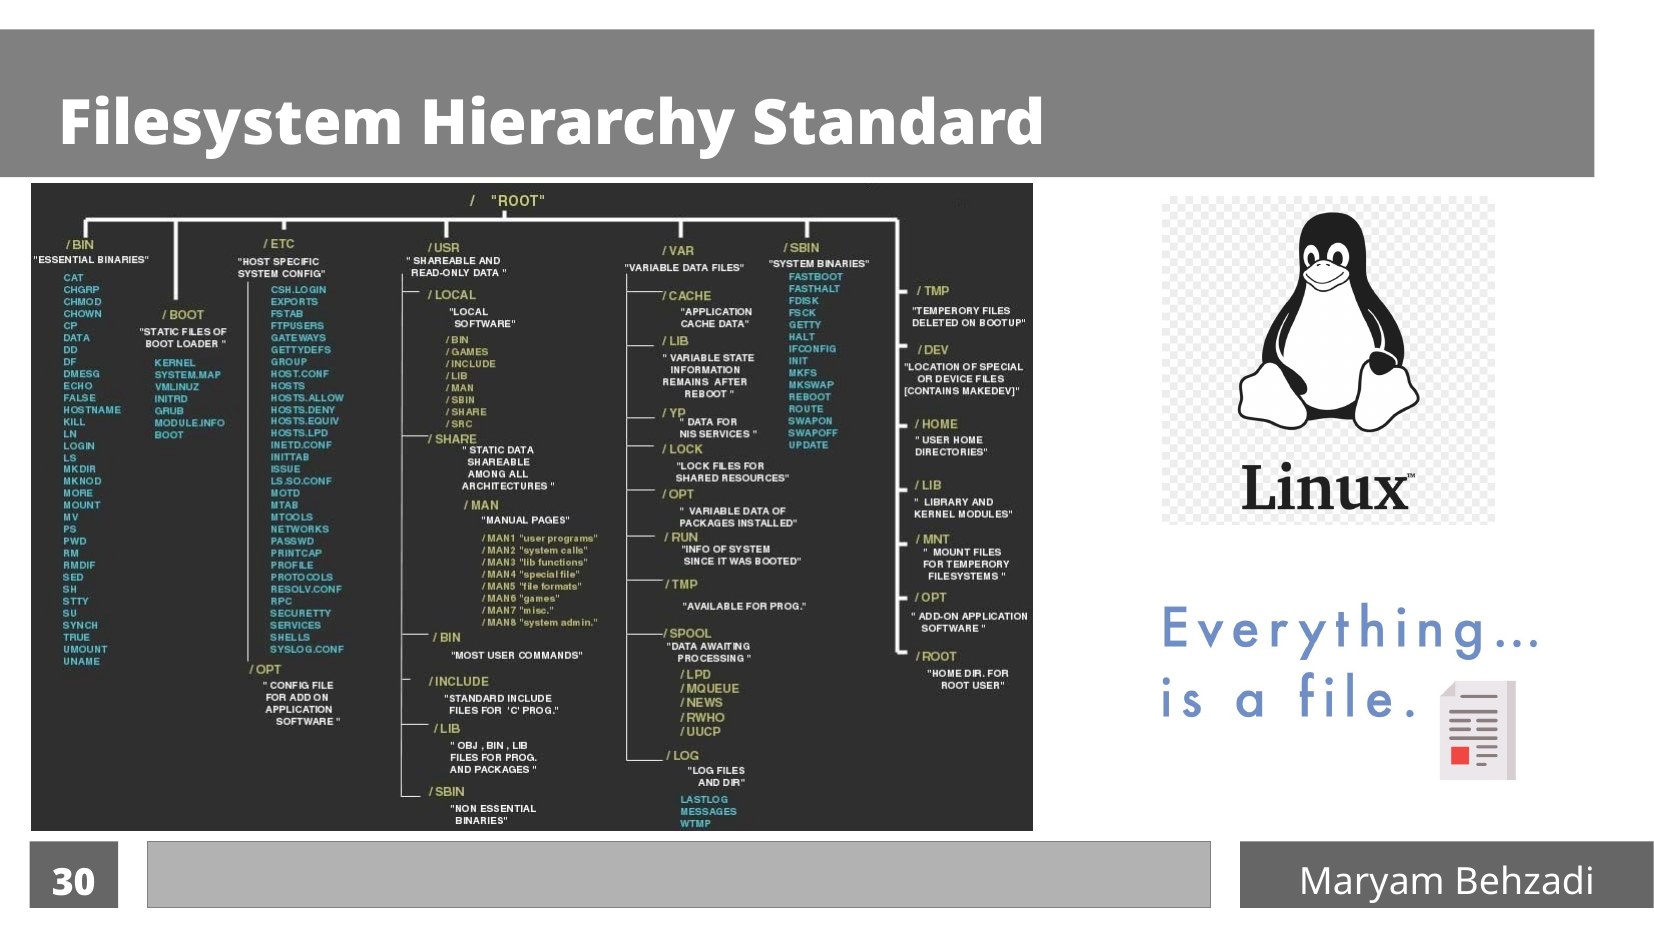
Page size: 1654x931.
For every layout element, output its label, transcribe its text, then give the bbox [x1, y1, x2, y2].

picture [31, 183, 1033, 831]
picture [1162, 540, 1576, 804]
title Filesystem Hierarchy Standard [59, 44, 1595, 163]
picture [1162, 196, 1495, 526]
